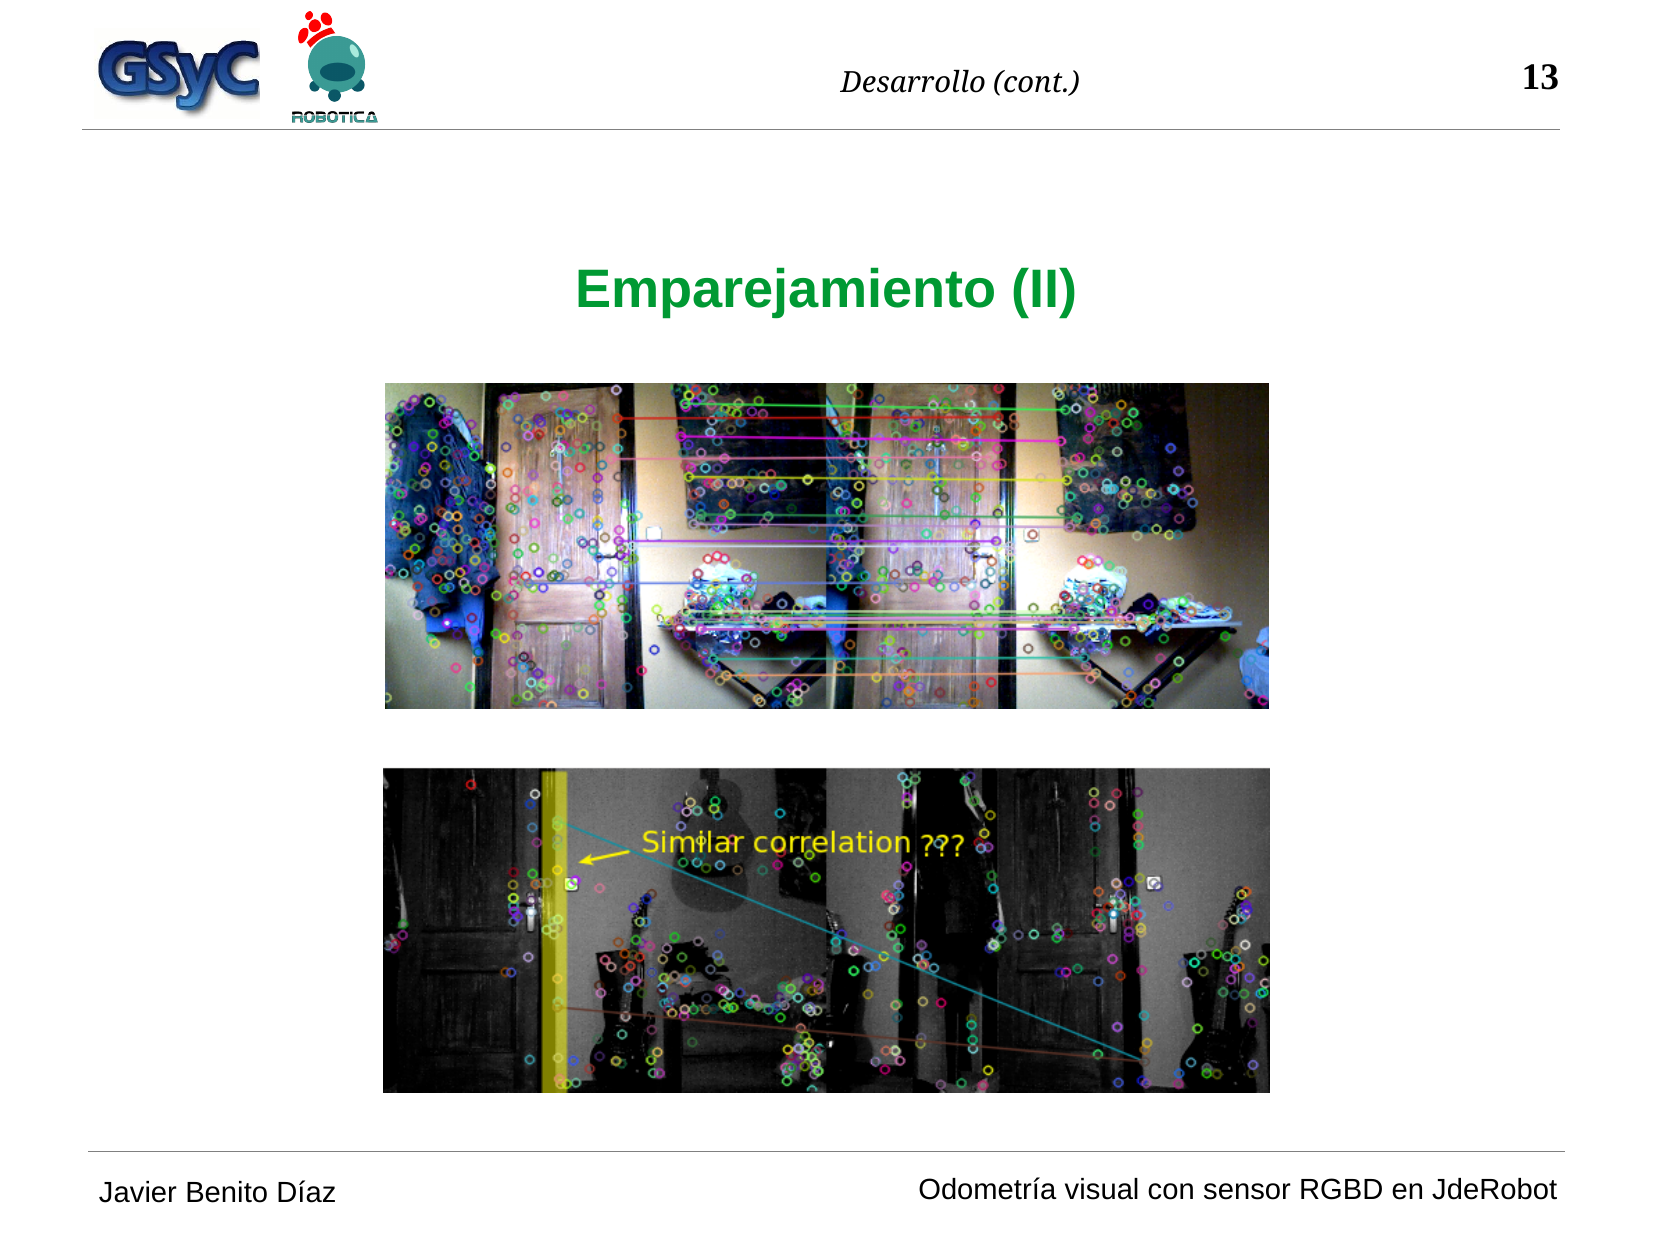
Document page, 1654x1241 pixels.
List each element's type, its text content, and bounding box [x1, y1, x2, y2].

picture [94, 28, 260, 119]
text_box Desarrollo (cont.) [709, 53, 1211, 103]
picture [383, 767, 1270, 1093]
picture [292, 11, 378, 123]
picture [385, 383, 1269, 709]
title Emparejamiento (II) [82, 236, 1571, 443]
